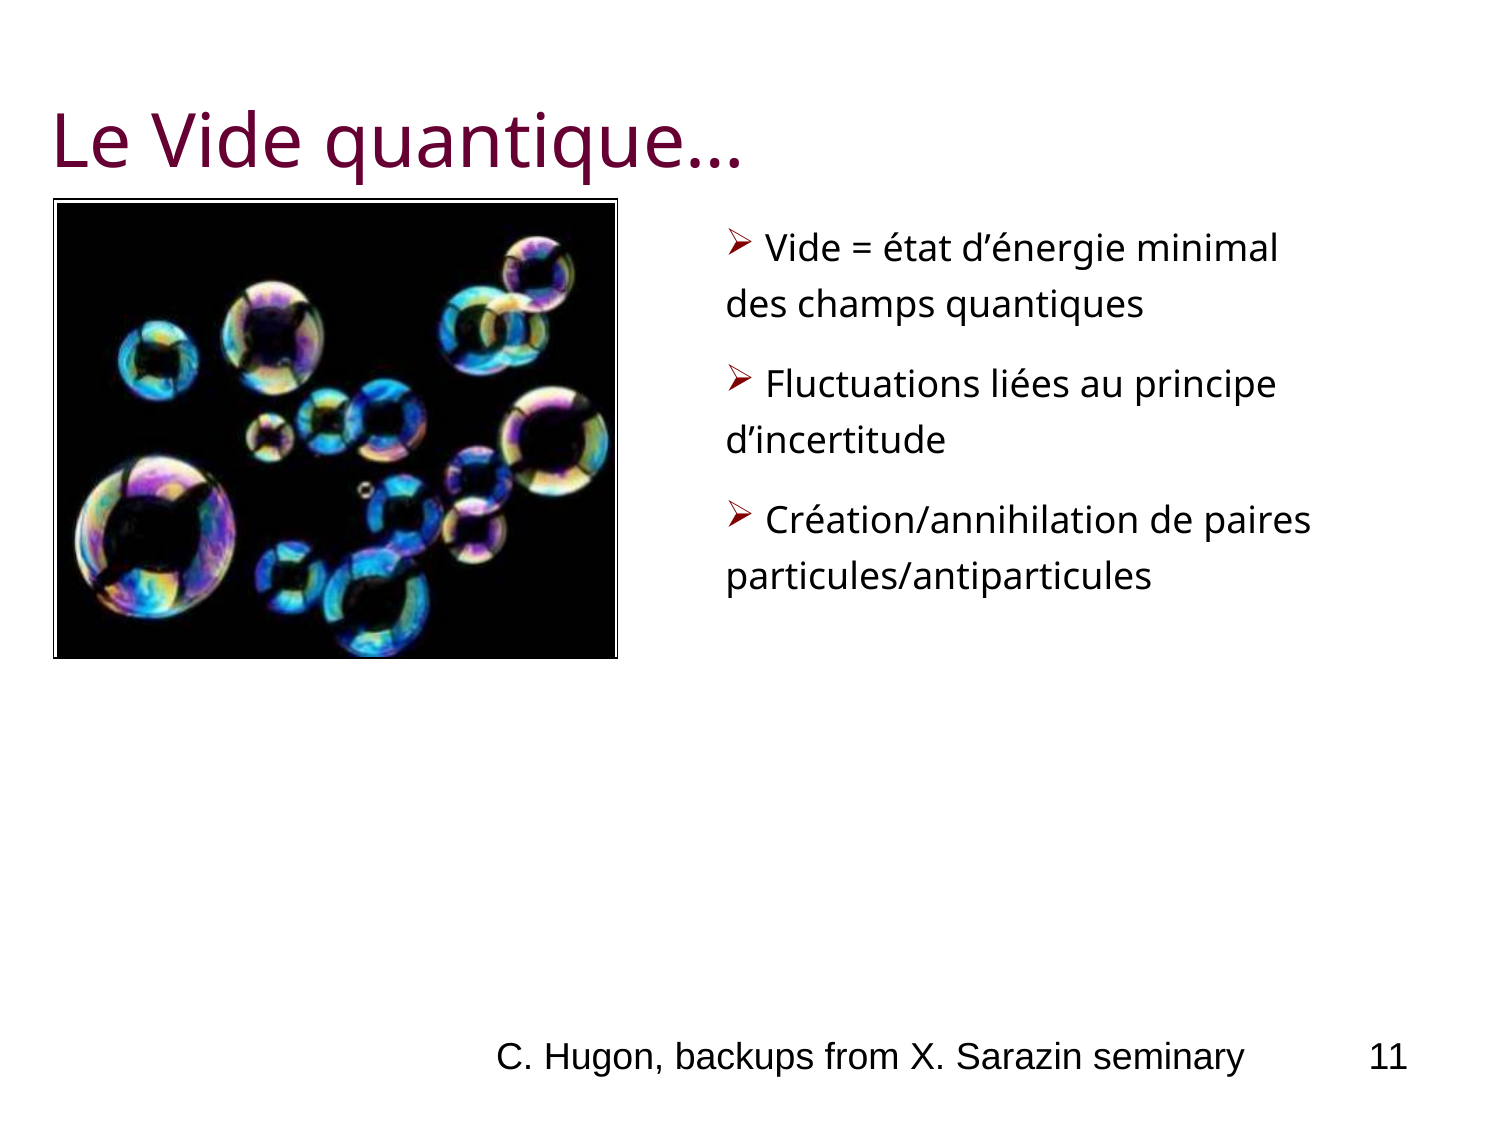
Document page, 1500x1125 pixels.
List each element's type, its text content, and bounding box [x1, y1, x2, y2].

picture [57, 203, 615, 658]
text_box Le Vide quantique… [35, 85, 760, 191]
text_box Vide = état d’énergie minimal des champs quantiques Fluctuations liées au principe d’incertitude Création/annihilation de paires particules/antiparticules [710, 205, 1366, 605]
